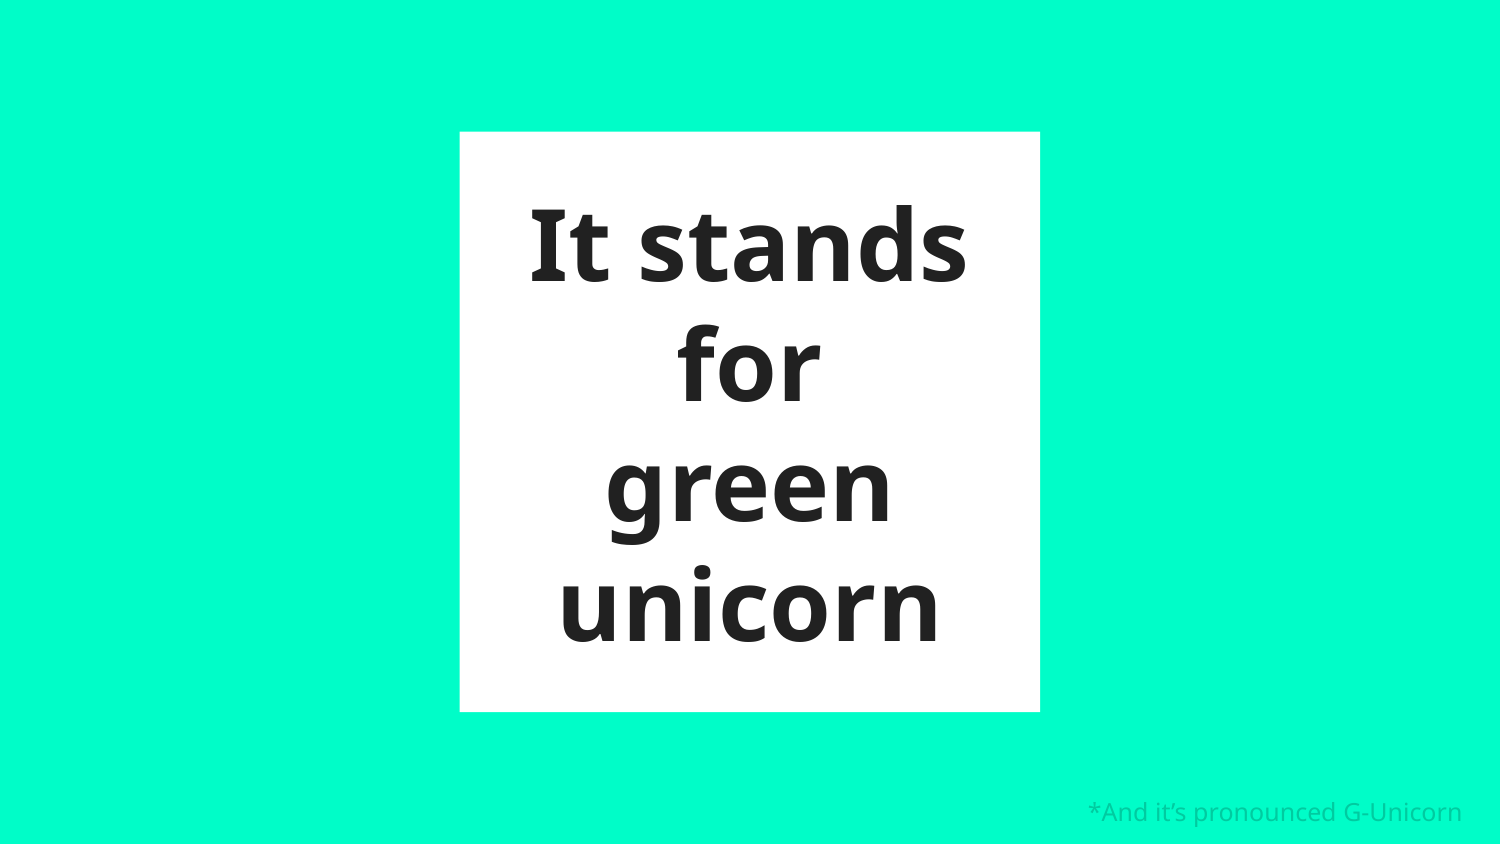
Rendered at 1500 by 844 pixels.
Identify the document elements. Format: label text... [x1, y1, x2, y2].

title It stands for green unicorn [459, 131, 1041, 713]
list *And it’s pronounced G-Unicorn [51, 776, 1479, 844]
